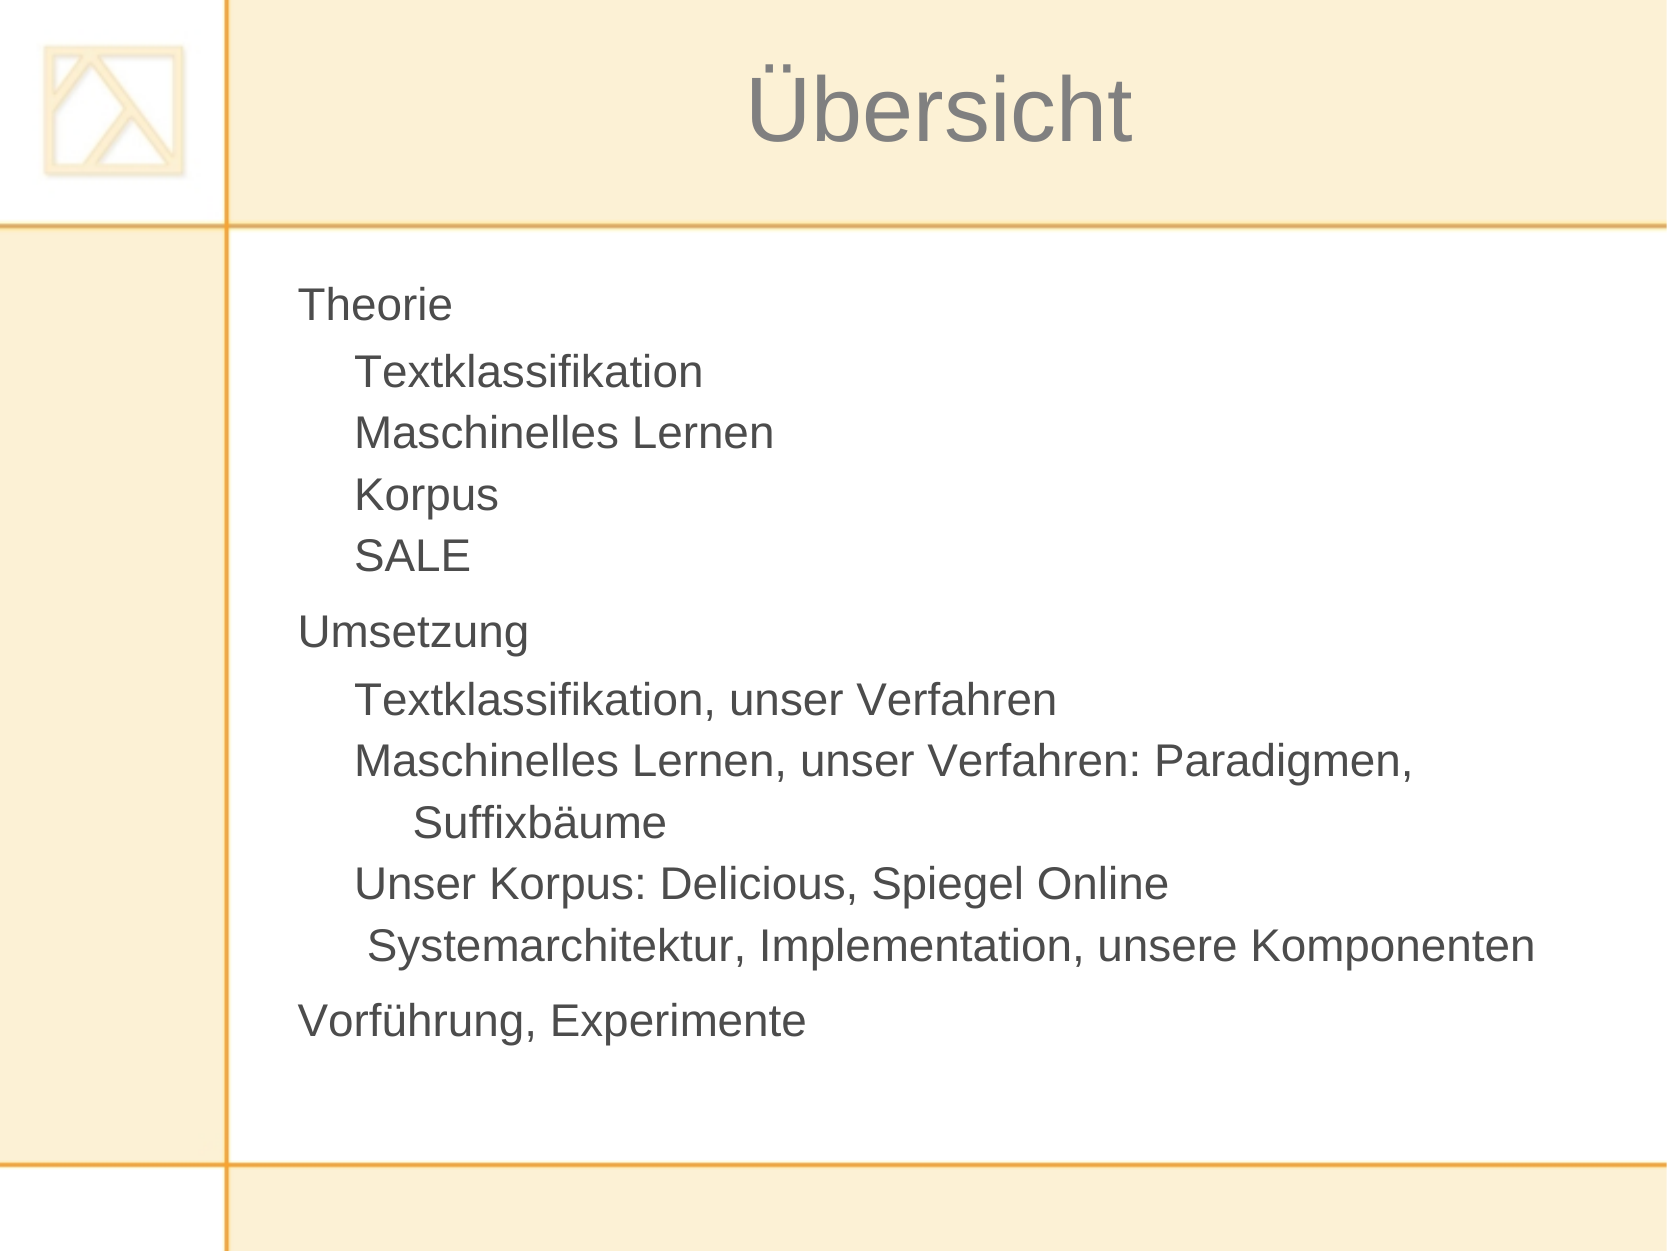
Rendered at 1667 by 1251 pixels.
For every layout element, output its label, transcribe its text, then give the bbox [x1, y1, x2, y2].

list Theorie Textklassifikation Maschinelles Lernen Korpus SALE Umsetzung Textklassifikation, unser Verfahren Maschinelles Lernen, unser Verfahren: Paradigmen, Suffixbäume Unser Korpus: Delicious, Spiegel Online Systemarchitektur, Implementation, unsere Komponenten Vorführung, Experimente [268, 265, 1611, 1188]
picture [0, 0, 1667, 1251]
title Übersicht [268, 6, 1611, 216]
